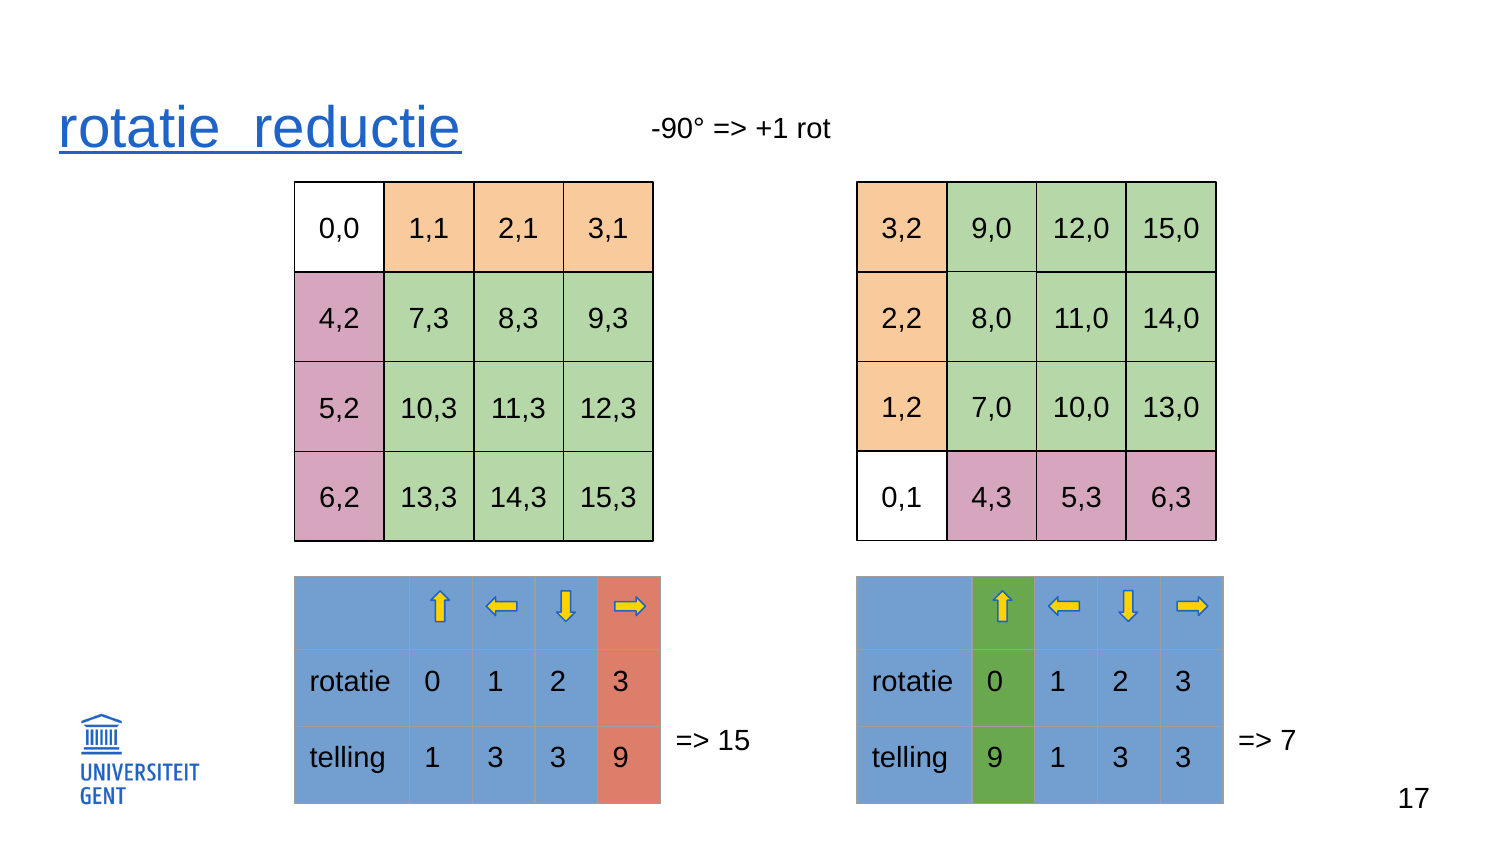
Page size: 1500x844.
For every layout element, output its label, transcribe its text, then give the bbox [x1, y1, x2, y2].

table_header [410, 577, 472, 649]
text_box 14,3 [473, 451, 563, 542]
table_cell 9 [598, 727, 660, 803]
table_cell 0 [410, 650, 472, 726]
table_header [598, 577, 660, 649]
text_box 3,1 [563, 182, 653, 272]
table_cell 3 [1161, 650, 1222, 726]
table_cell 1 [410, 727, 472, 803]
text_box 4,2 [294, 271, 384, 361]
text_box 10,0 [1036, 362, 1126, 452]
table_cell rotatie [295, 650, 409, 726]
text_box 6,3 [1126, 452, 1216, 541]
text_box 8,3 [473, 271, 564, 361]
table_cell 1 [473, 650, 534, 726]
text_box 0,1 [856, 452, 946, 541]
table_cell 3 [473, 727, 534, 803]
text_box 12,3 [563, 361, 653, 451]
text_box 8,0 [946, 271, 1036, 362]
text_box [556, 590, 576, 622]
table_header [1035, 577, 1097, 649]
text_box 15,3 [563, 451, 653, 542]
table_cell 3 [536, 727, 597, 803]
text_box 1,2 [856, 362, 946, 452]
text_box 0,0 [294, 182, 384, 271]
table_header [858, 577, 971, 649]
text_box [993, 590, 1012, 622]
table_cell 1 [1035, 650, 1097, 726]
text_box [1048, 596, 1080, 616]
table_cell 0 [973, 650, 1034, 726]
table_cell 3 [1161, 727, 1222, 803]
text_box 4,3 [946, 452, 1036, 541]
table_header [295, 577, 409, 649]
table_cell 2 [536, 650, 597, 726]
text_box 13,0 [1126, 362, 1216, 452]
table_cell 9 [973, 727, 1034, 803]
text_box 6,2 [294, 451, 384, 542]
text_box 2,1 [473, 182, 563, 271]
text_box => 7 [1223, 705, 1335, 771]
text_box [430, 590, 450, 622]
text_box 15,0 [1126, 182, 1216, 272]
table_cell 3 [1098, 727, 1160, 803]
text_box => 15 [660, 705, 773, 771]
text_box [486, 596, 517, 616]
table_cell 1 [1035, 727, 1097, 803]
text_box 7,0 [946, 362, 1036, 452]
table_cell rotatie [858, 650, 971, 726]
title rotatie reductie [51, 72, 1449, 167]
text_box 9,3 [564, 272, 653, 361]
table_header [973, 577, 1034, 649]
text_box 7,3 [384, 271, 473, 361]
table_cell telling [858, 727, 971, 803]
table_cell 2 [1098, 650, 1160, 726]
text_box 5,2 [294, 361, 384, 451]
text_box 3,2 [856, 182, 947, 272]
text_box [614, 596, 646, 616]
text_box 9,0 [947, 182, 1036, 271]
table_header [1161, 577, 1222, 649]
picture [41, 683, 242, 844]
table_header [473, 577, 534, 649]
text_box 11,0 [1036, 272, 1126, 362]
text_box -90° => +1 rot [636, 93, 873, 157]
text_box 14,0 [1126, 272, 1216, 362]
text_box 2,2 [856, 272, 946, 362]
text_box 5,3 [1036, 452, 1126, 541]
text_box 12,0 [1036, 182, 1126, 272]
text_box 13,3 [384, 451, 473, 542]
text_box 11,3 [473, 361, 563, 451]
text_box 1,1 [384, 182, 473, 271]
table_header [536, 577, 597, 649]
slide_number <number> [1389, 764, 1480, 830]
table_cell telling [295, 727, 409, 803]
text_box [1118, 590, 1138, 622]
table_cell 3 [598, 650, 660, 726]
text_box [1177, 596, 1208, 616]
text_box 10,3 [384, 361, 473, 451]
table_header [1098, 577, 1160, 649]
